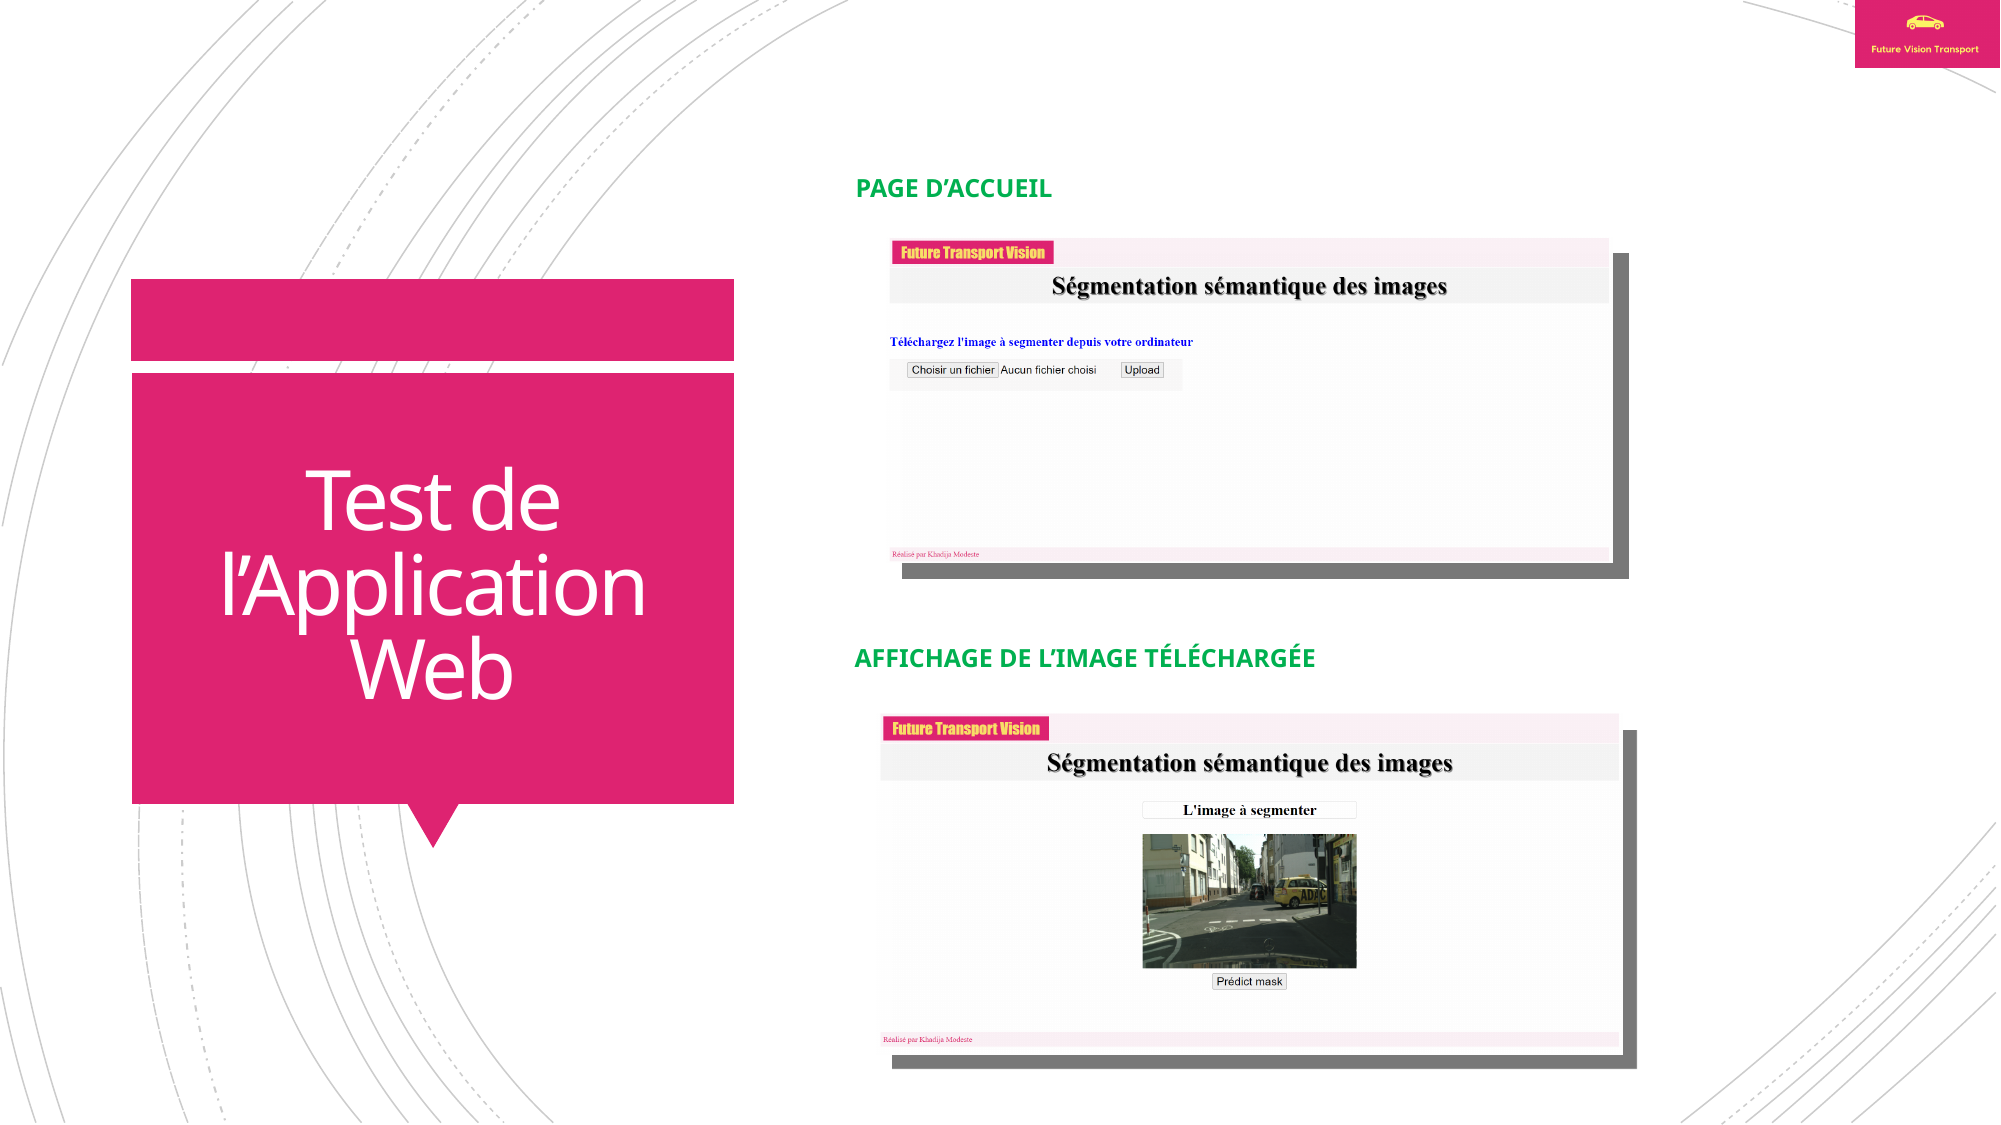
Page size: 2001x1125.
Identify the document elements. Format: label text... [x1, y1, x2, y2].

picture [876, 713, 1623, 1055]
title Test de l’Application Web [145, 387, 721, 792]
picture [1855, 0, 2000, 68]
picture [886, 237, 1613, 563]
list Affichage de l’image téléchargée [839, 601, 1868, 714]
list Page d’accueil [840, 131, 1869, 245]
